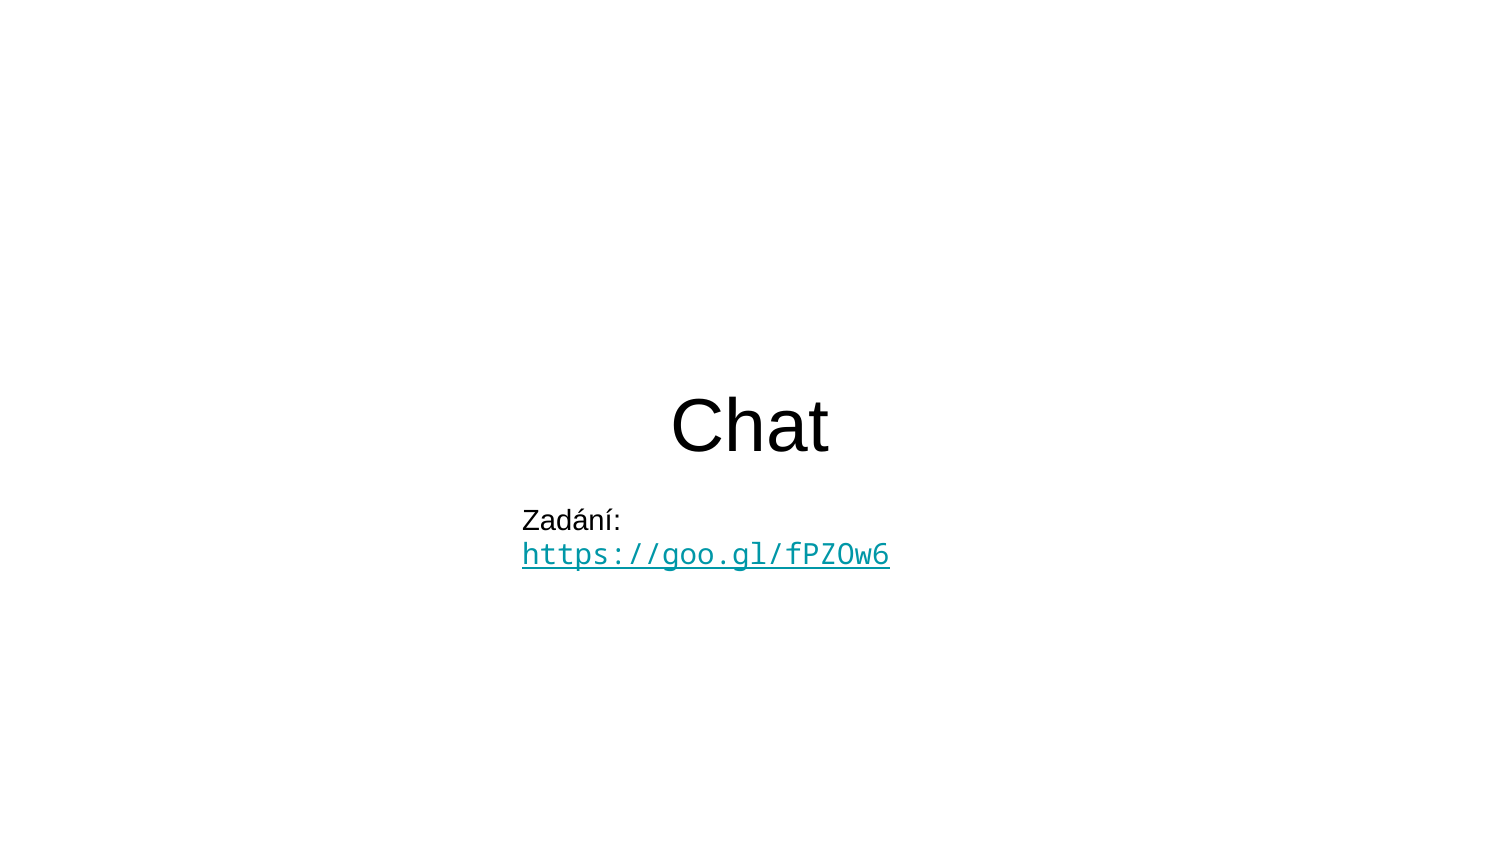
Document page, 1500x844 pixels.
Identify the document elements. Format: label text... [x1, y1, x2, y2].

text_box Zadání: https://goo.gl/fPZOw6 [507, 490, 993, 586]
title Chat [51, 352, 1449, 491]
